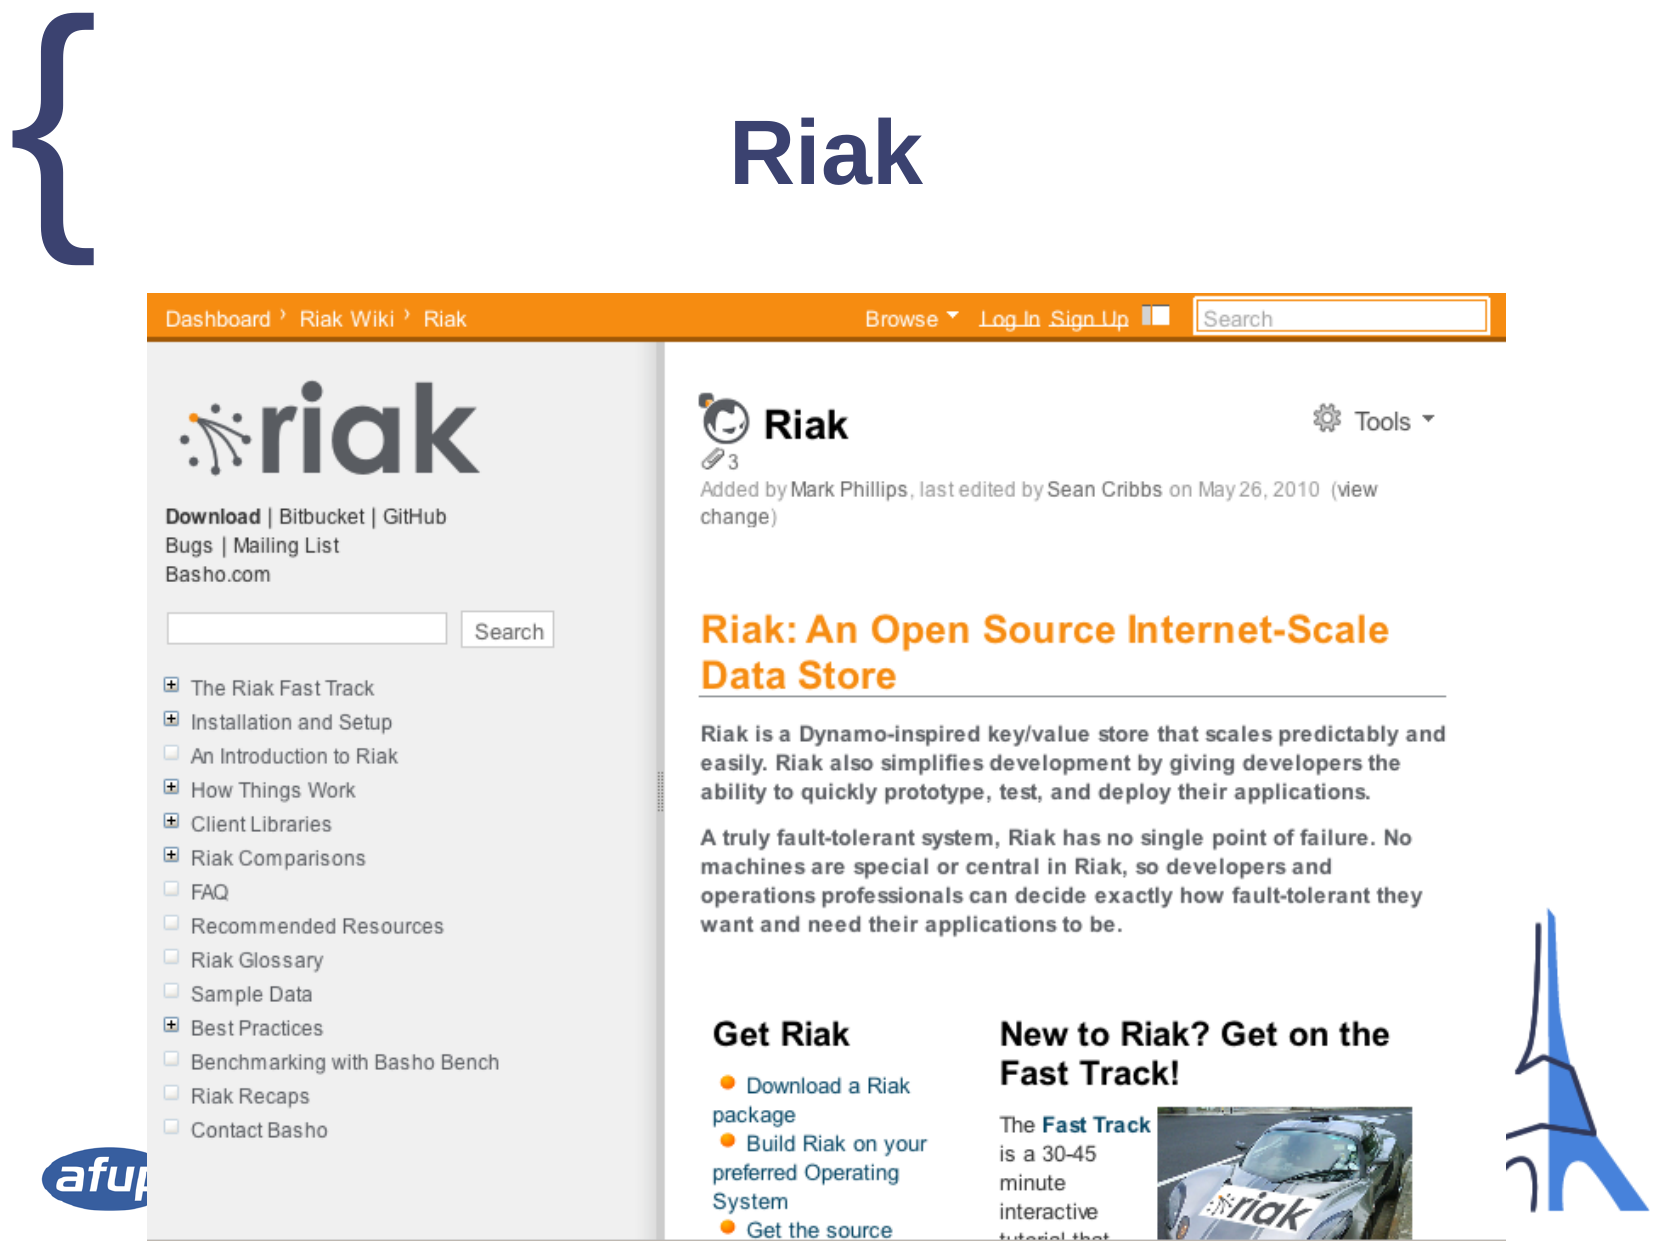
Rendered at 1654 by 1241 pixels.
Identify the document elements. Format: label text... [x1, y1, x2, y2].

title Riak [82, 56, 1571, 250]
picture [41, 293, 1650, 1241]
